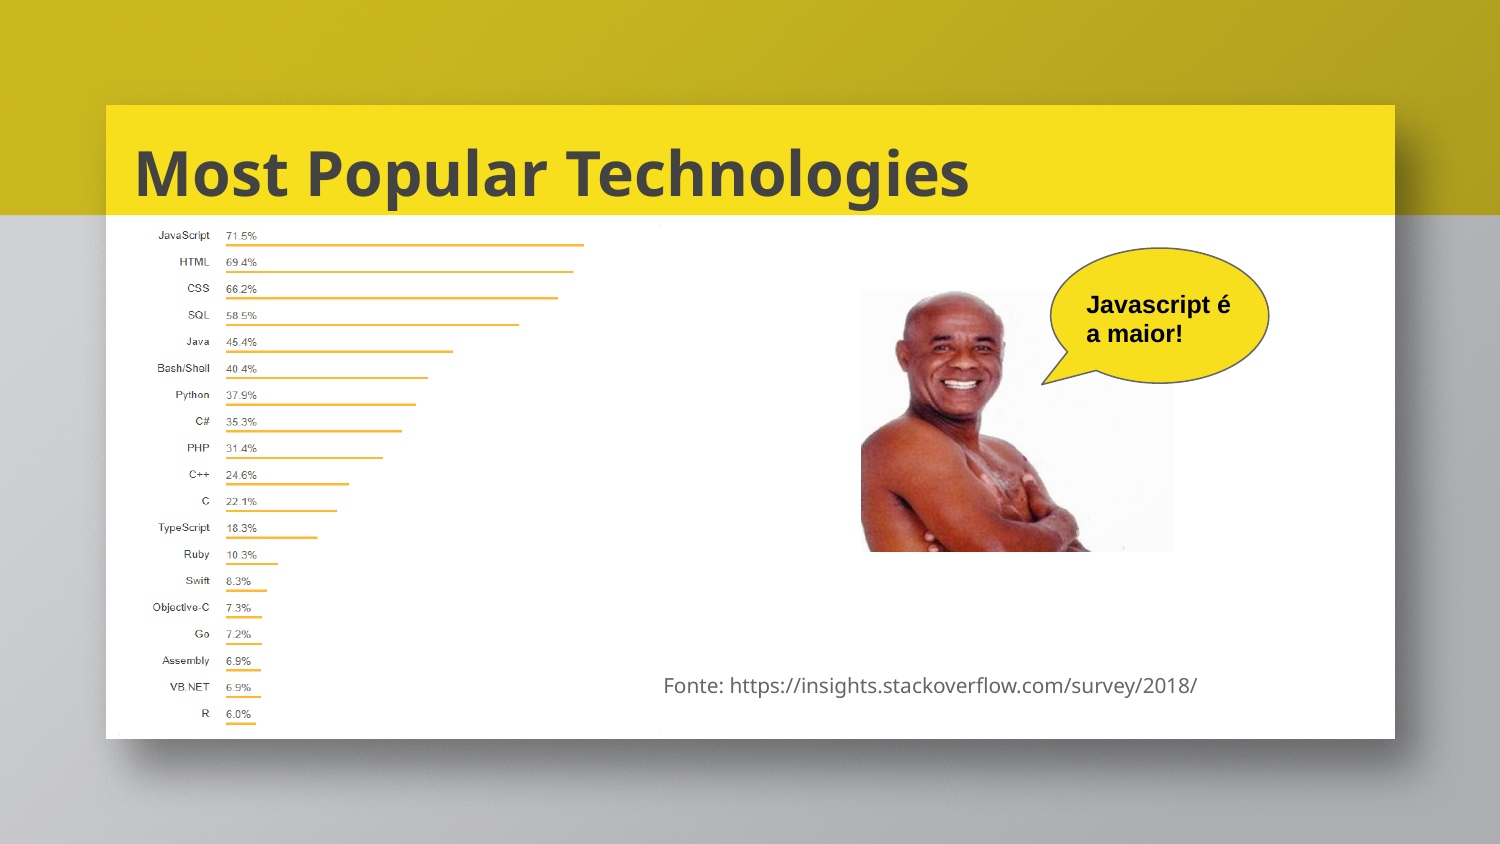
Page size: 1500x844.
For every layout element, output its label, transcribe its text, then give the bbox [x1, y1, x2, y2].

title Most Popular Technologies [118, 113, 1289, 225]
text_box Fonte: https://insights.stackoverflow.com/survey/2018/ [573, 640, 1264, 729]
text_box Javascript é a maior! [1071, 273, 1249, 384]
text_box [1249, 276, 1269, 355]
text_box [1041, 276, 1071, 385]
text_box [1075, 248, 1245, 273]
picture [0, 0, 1500, 844]
